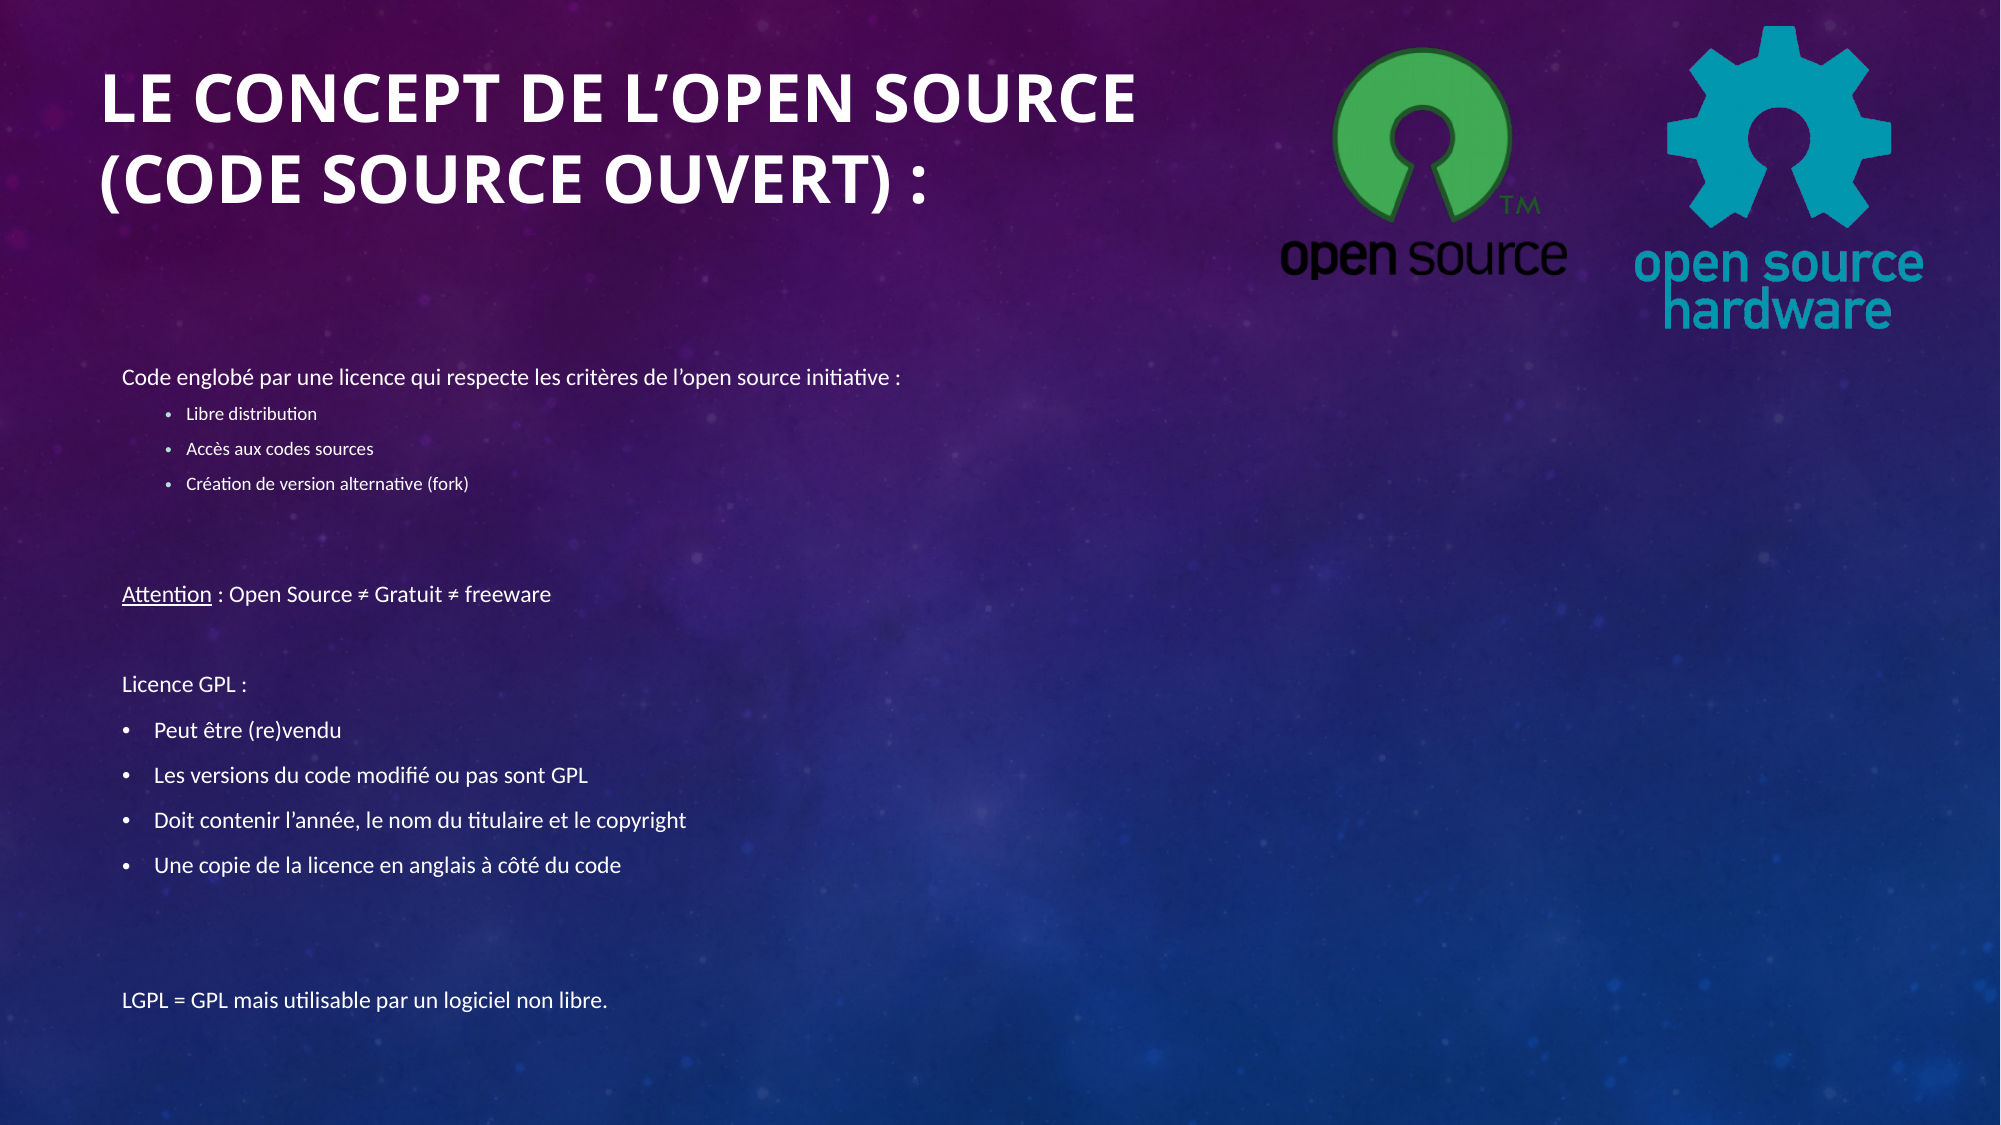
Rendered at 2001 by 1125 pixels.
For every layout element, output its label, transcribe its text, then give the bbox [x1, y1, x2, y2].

subtitle Code englobé par une licence qui respecte les critères de l’open source initiative : Libre distribution Accès aux codes sources Création de version alternative (fork) Attention : Open Source ≠ Gratuit ≠ freeware Licence GPL : Peut être (re)vendu Les versions du code modifié ou pas sont GPL Doit contenir l’année, le nom du titulaire et le copyright Une copie de la licence en anglais à côté du code LGPL = GPL mais utilisable par un logiciel non libre. [122, 368, 1923, 1021]
title Le concept de l’open source (code source ouvert) : [99, 44, 1635, 232]
picture [0, 0, 2001, 1125]
